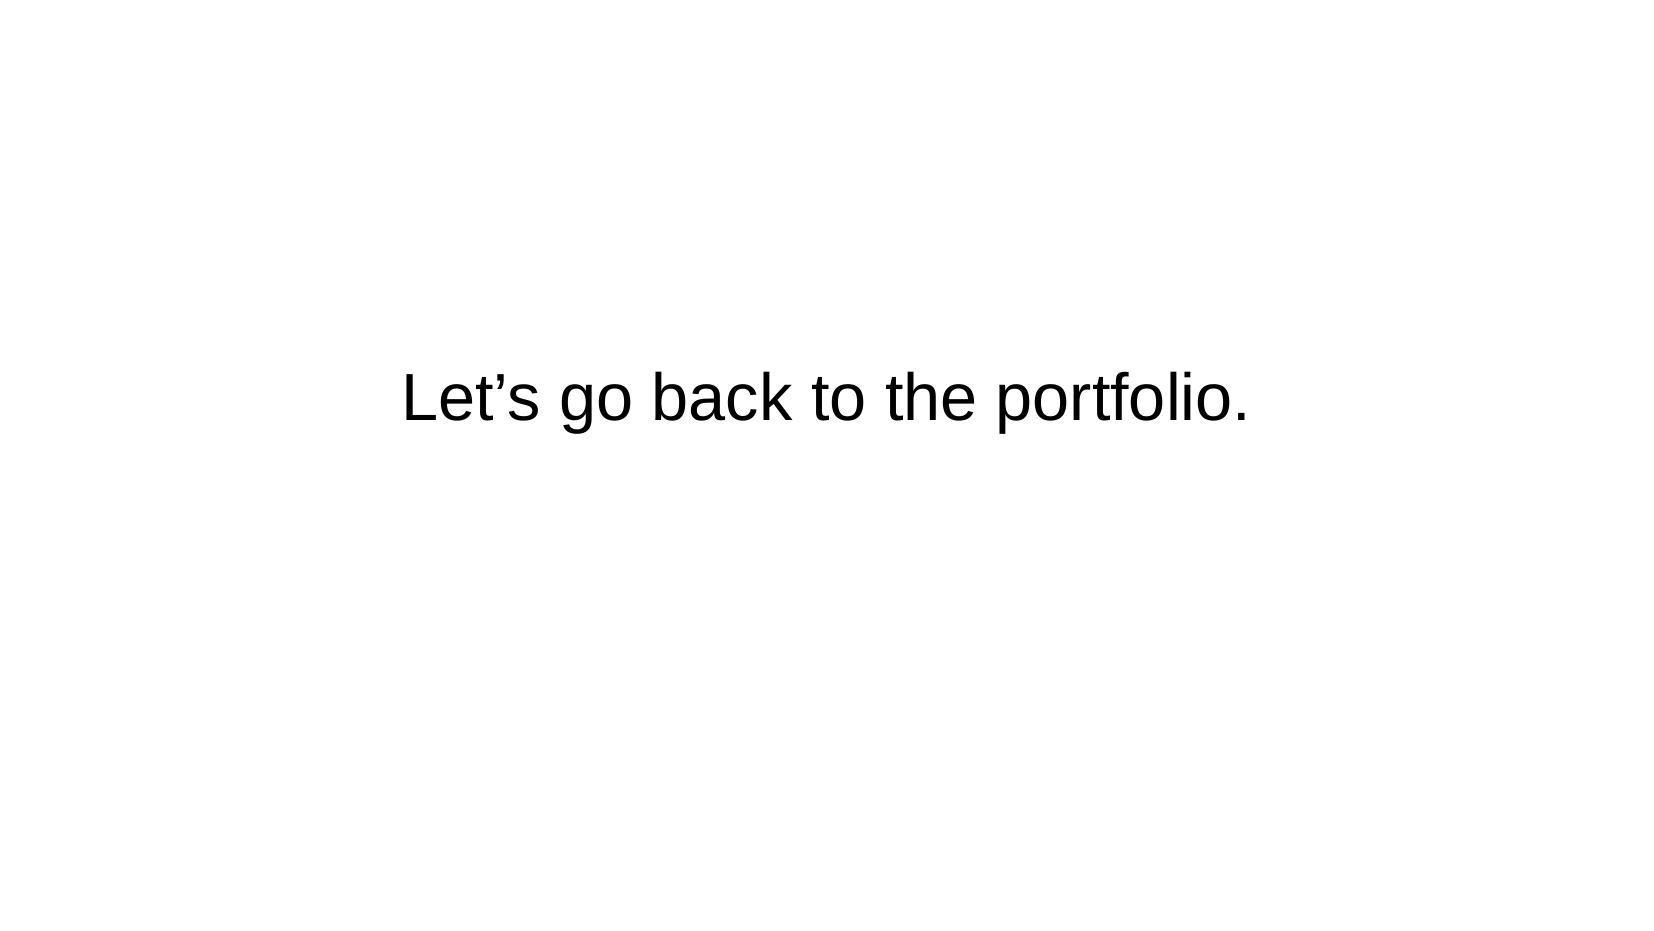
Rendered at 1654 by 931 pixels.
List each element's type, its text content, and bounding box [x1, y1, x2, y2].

subtitle Let’s go back to the portfolio. [82, 37, 1571, 757]
